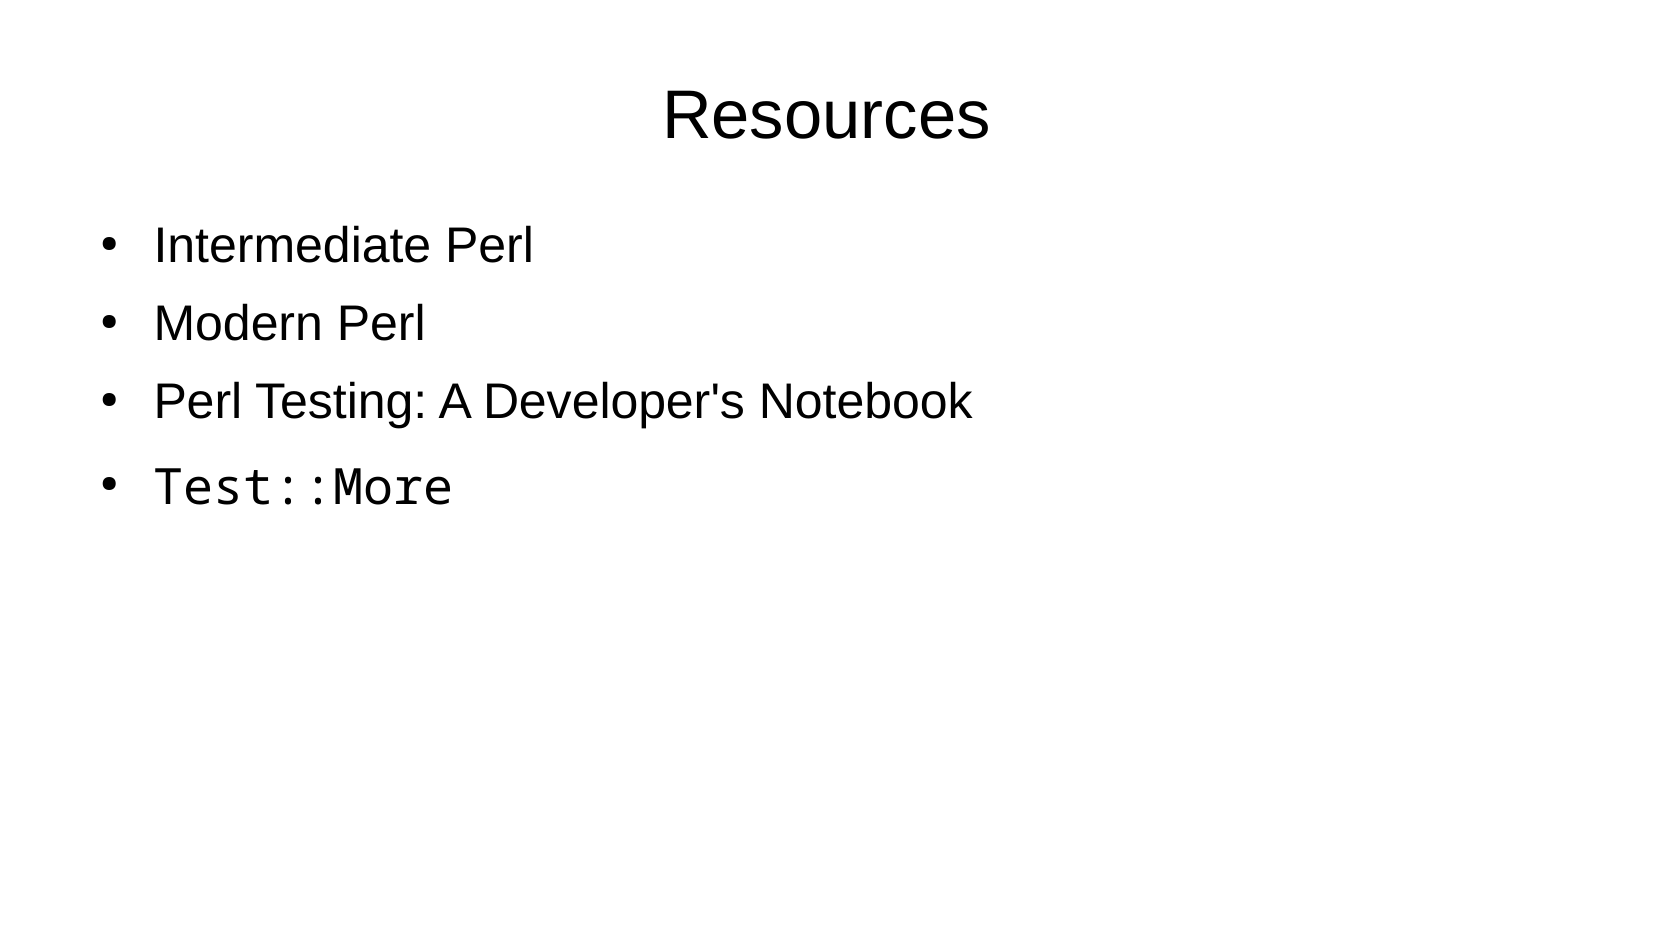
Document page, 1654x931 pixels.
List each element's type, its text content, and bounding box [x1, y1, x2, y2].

title Resources [82, 37, 1571, 193]
list Intermediate Perl Modern Perl Perl Testing: A Developer's Notebook Test::More [82, 217, 1571, 758]
